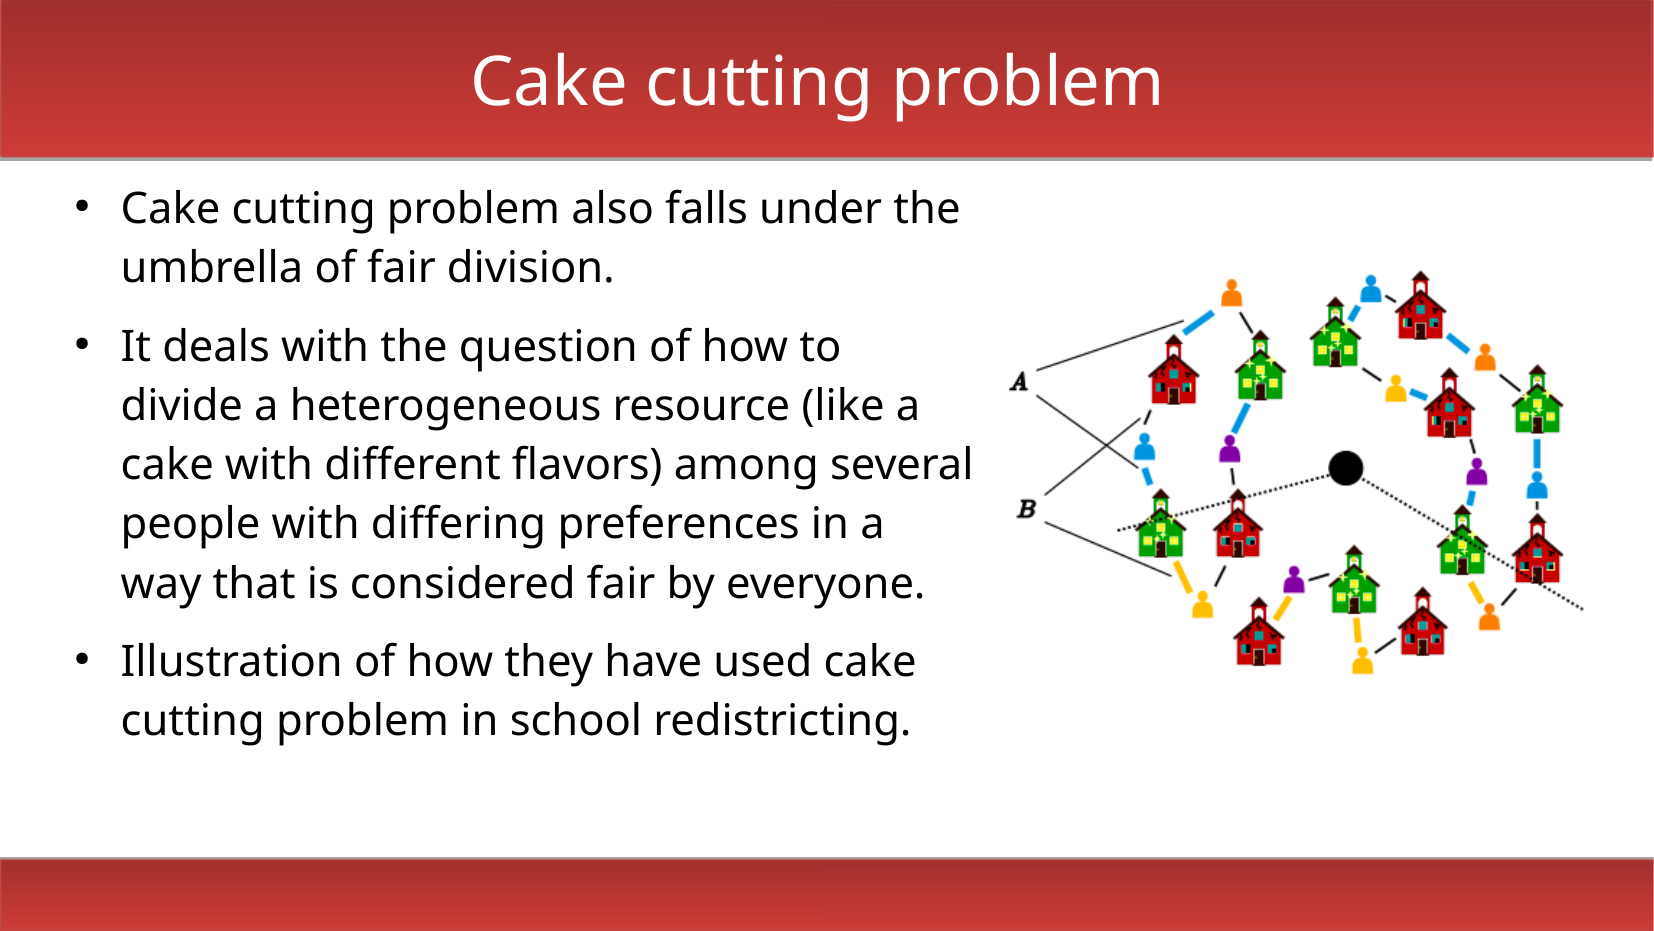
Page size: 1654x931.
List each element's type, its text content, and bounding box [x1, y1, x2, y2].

picture [0, 0, 1654, 161]
title Cake cutting problem [59, 23, 1595, 133]
list Cake cutting problem also falls under the umbrella of fair division. It deals with the question of how to divide a heterogeneous resource (like a cake with different flavors) among several people with differing preferences in a way that is considered fair by everyone. Illustration of how they have used cake cutting problem in school redistricting. [59, 177, 976, 792]
picture [985, 262, 1633, 708]
picture [0, 857, 1654, 931]
